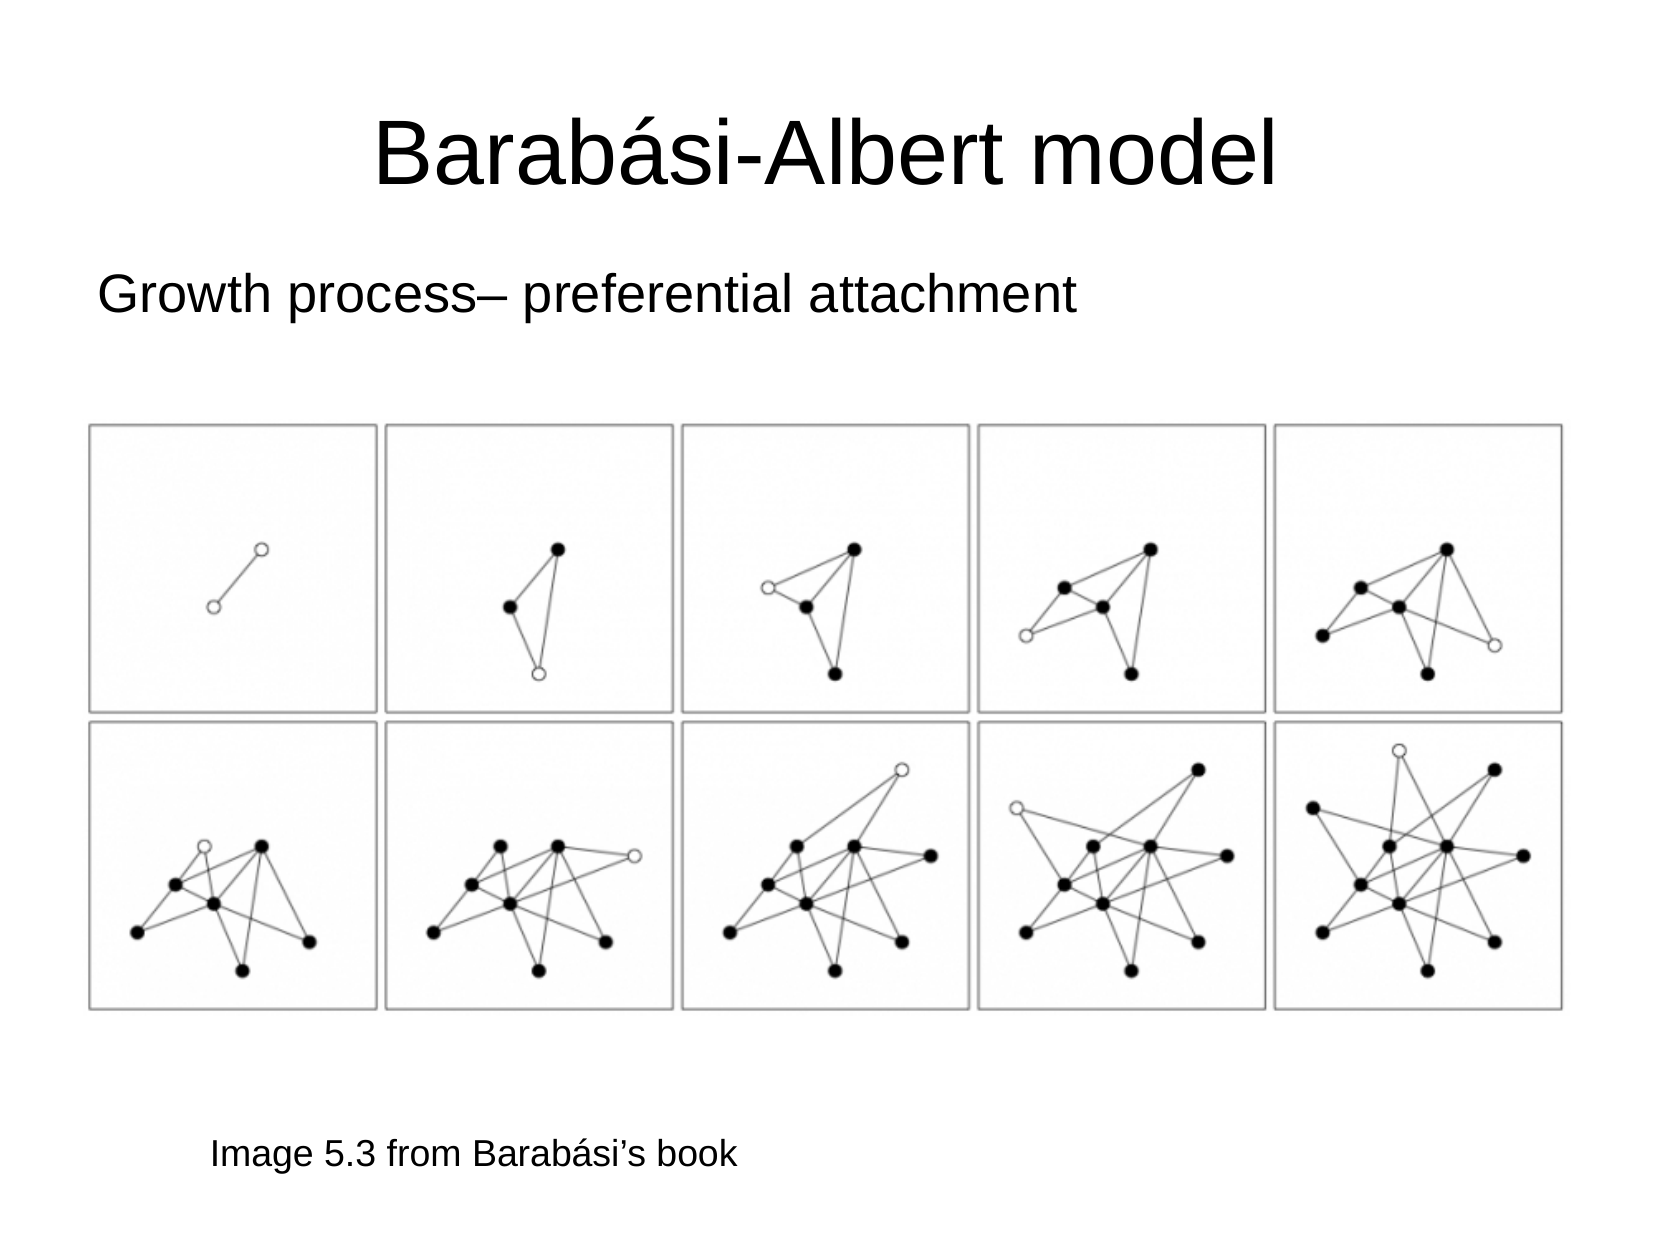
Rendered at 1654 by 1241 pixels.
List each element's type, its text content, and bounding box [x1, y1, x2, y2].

picture [82, 419, 1571, 1016]
text_box Growth process– preferential attachment [82, 256, 1591, 333]
title Barabási-Albert model [82, 49, 1571, 256]
text_box Image 5.3 from Barabási’s book [195, 1125, 1546, 1182]
